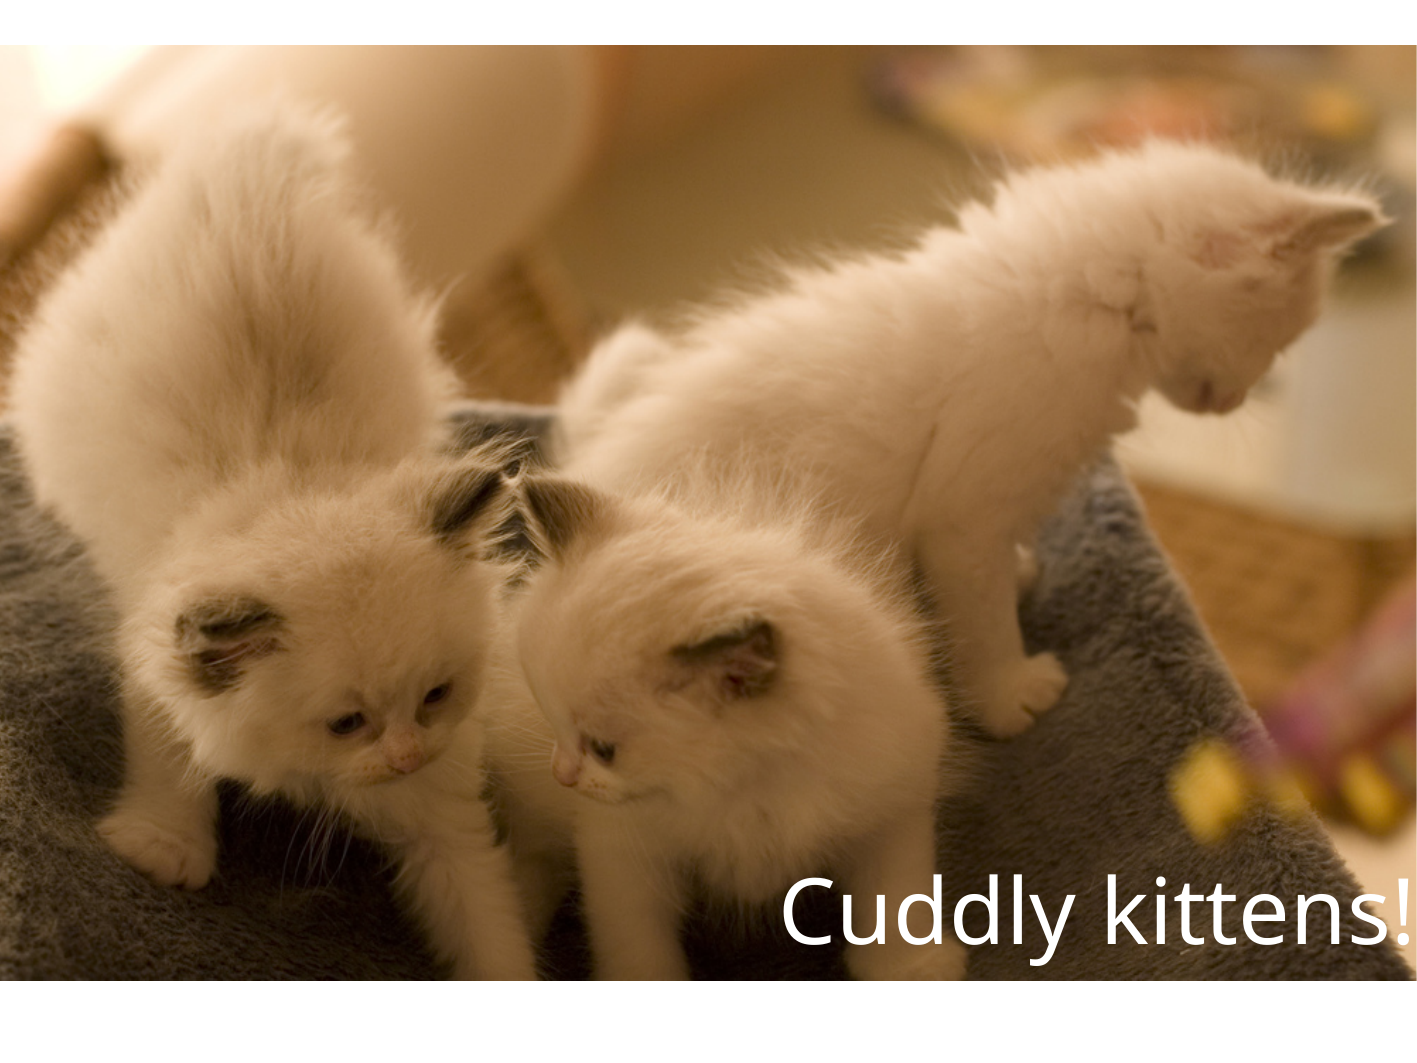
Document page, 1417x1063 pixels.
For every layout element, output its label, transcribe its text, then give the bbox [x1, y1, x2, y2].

picture [0, 45, 1417, 981]
text_box Cuddly kittens! [760, 844, 1417, 973]
